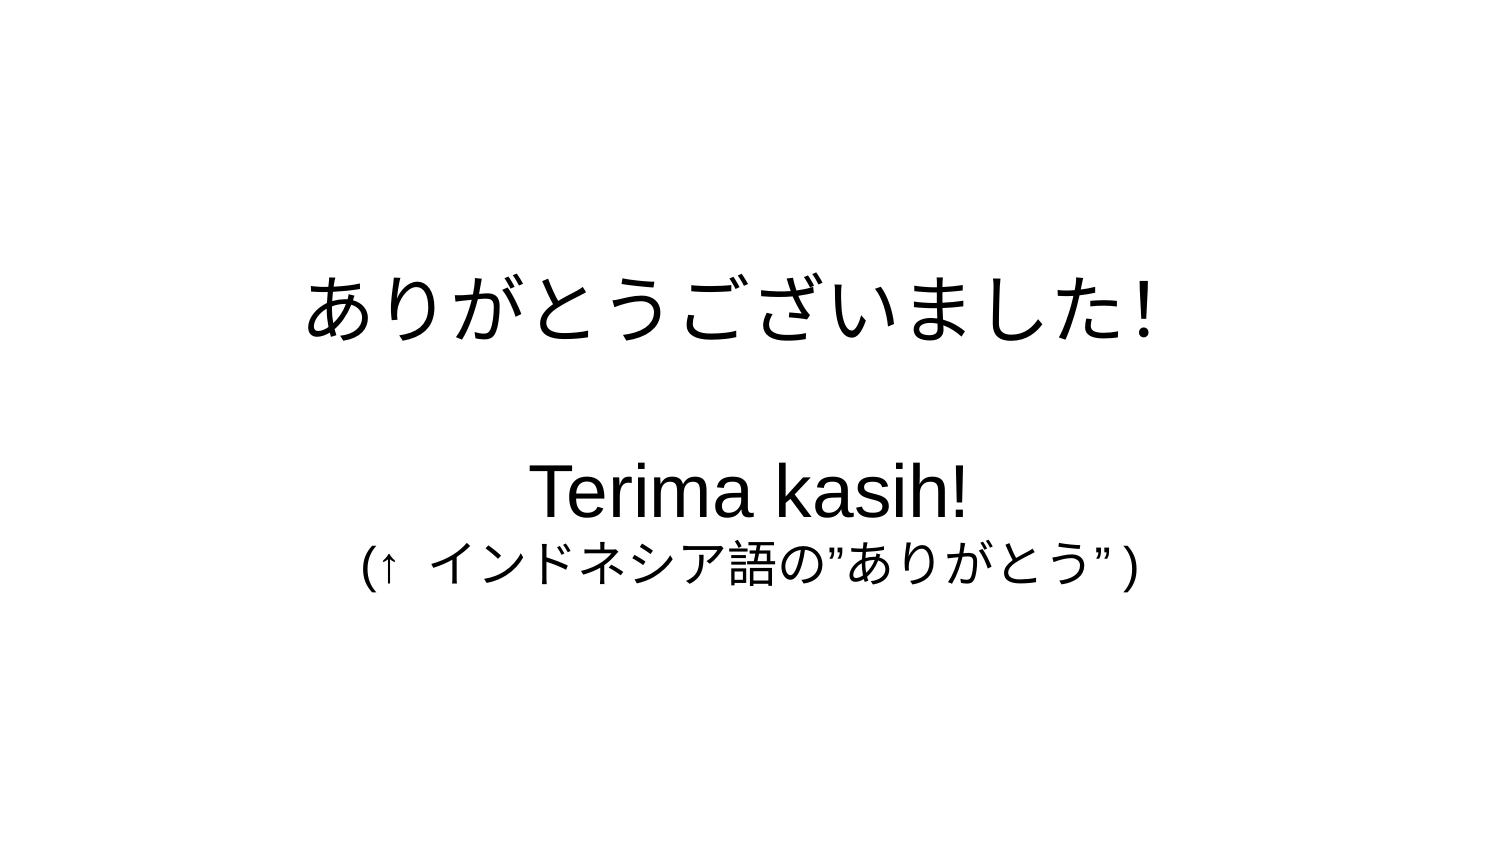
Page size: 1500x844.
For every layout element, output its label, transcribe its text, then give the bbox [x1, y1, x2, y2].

title ありがとうございました！ Terima kasih! (↑ インドネシア語の”ありがとう”) [51, 46, 1449, 809]
